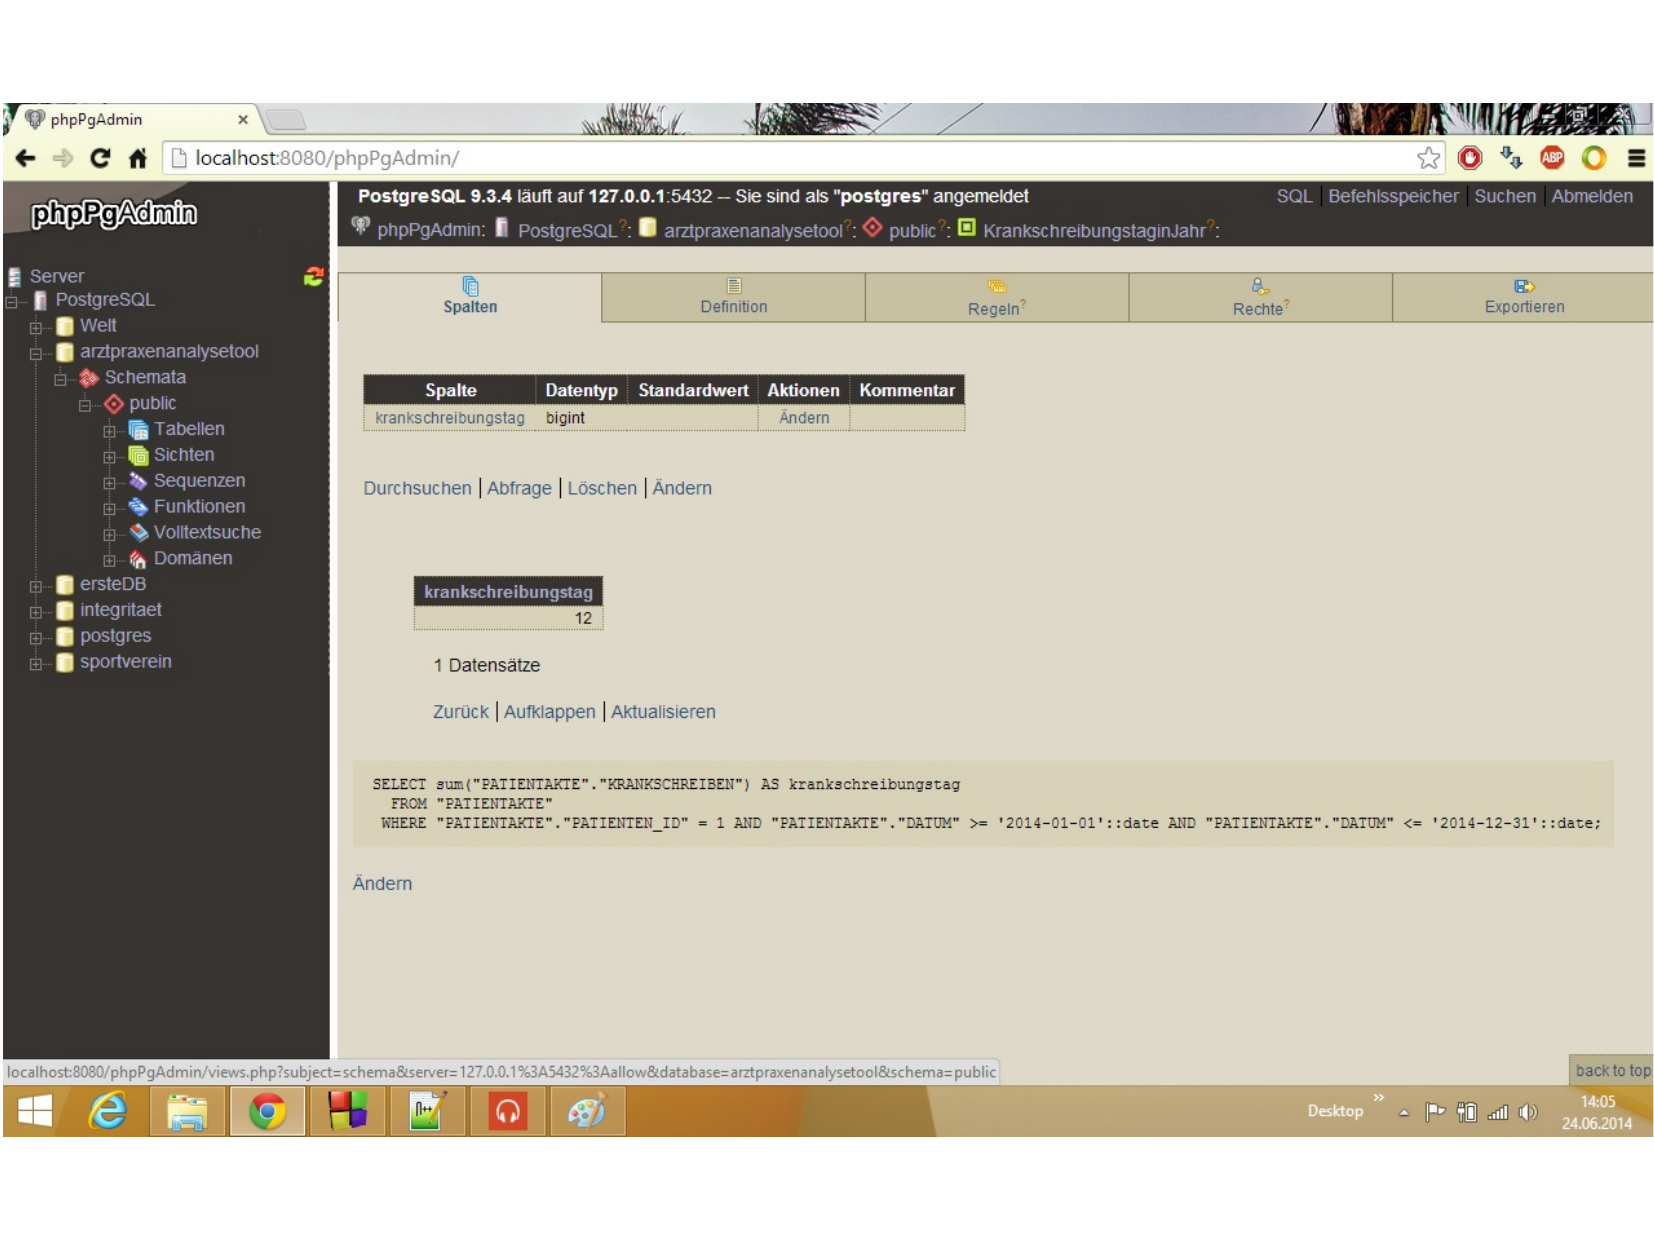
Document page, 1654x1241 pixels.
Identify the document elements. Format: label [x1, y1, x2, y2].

picture [3, 103, 1654, 1137]
